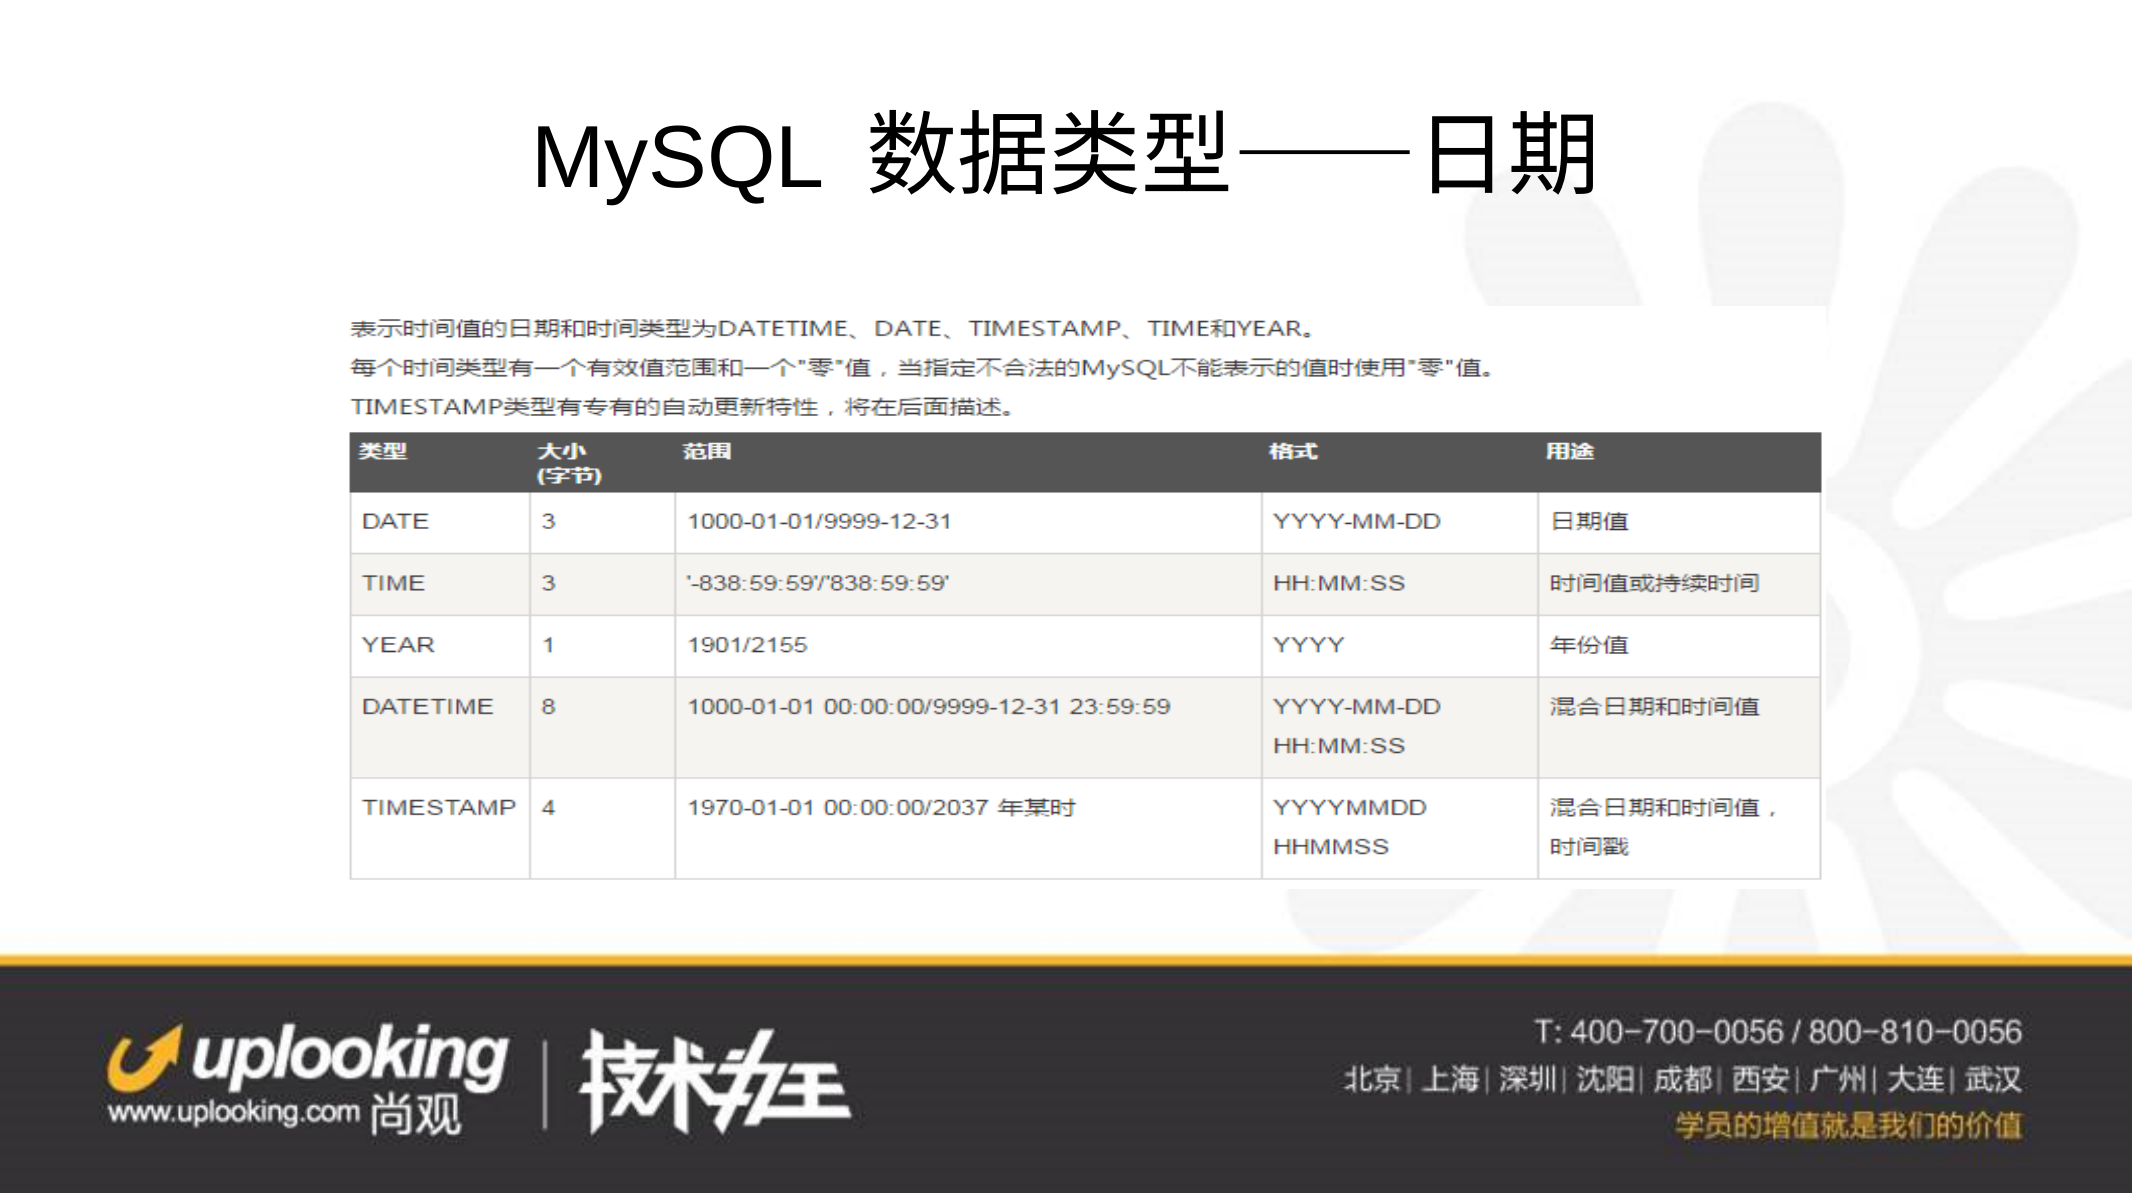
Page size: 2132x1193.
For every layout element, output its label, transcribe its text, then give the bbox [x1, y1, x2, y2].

picture [0, 0, 2132, 1193]
title MySQL 数据类型——日期 [106, 47, 2026, 247]
